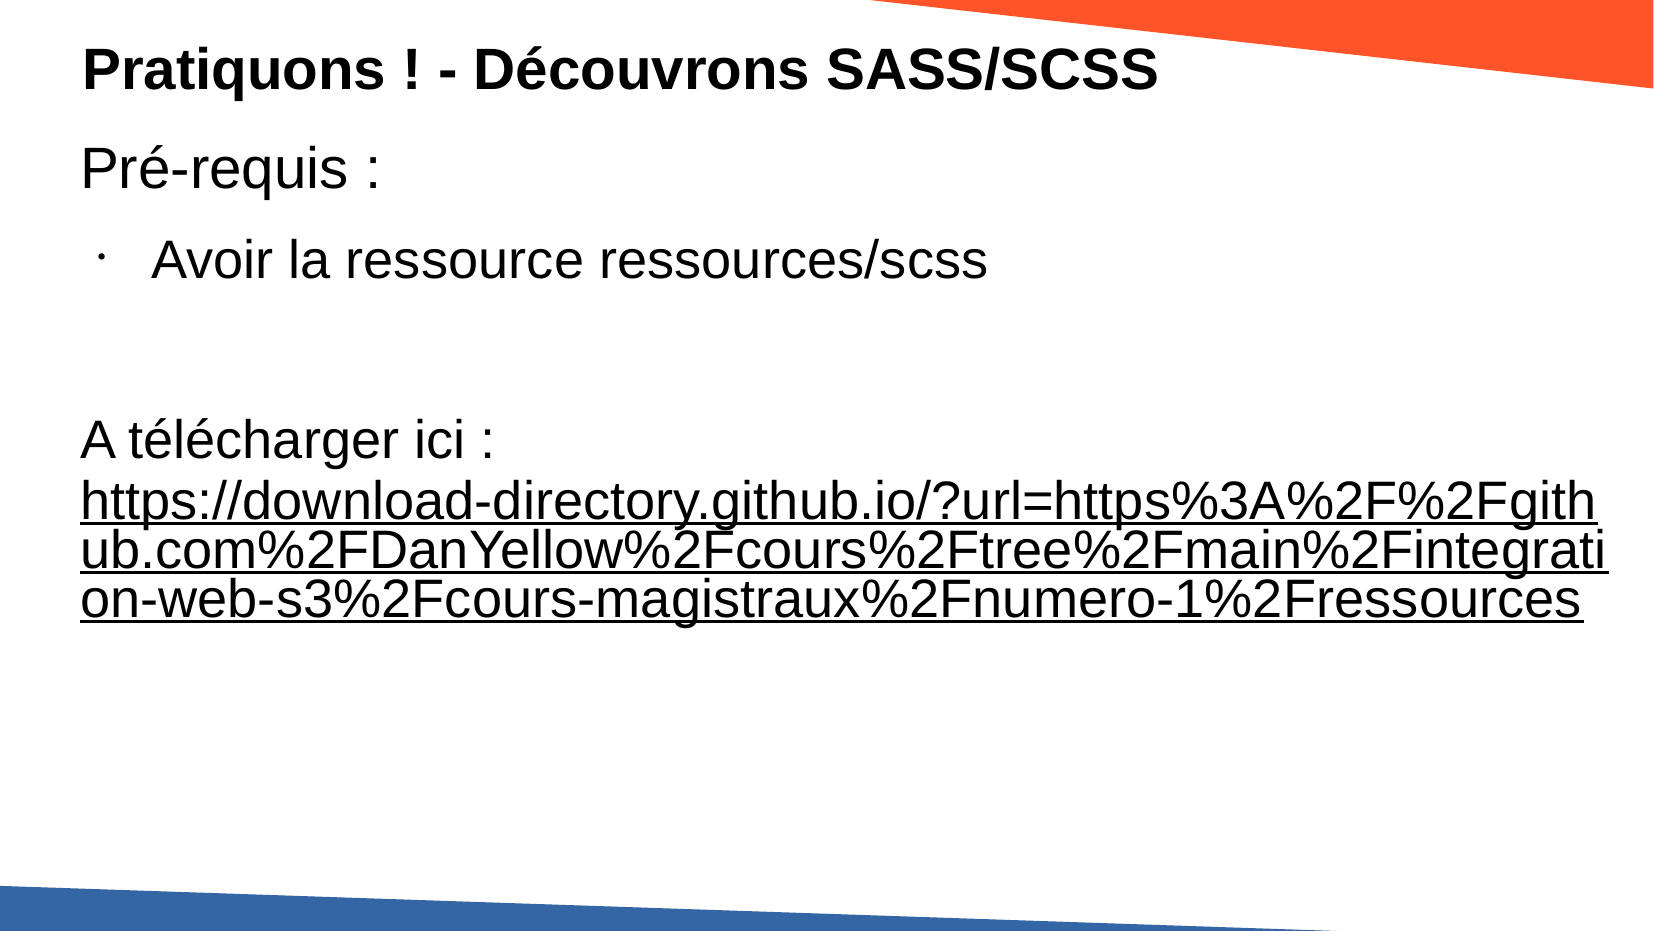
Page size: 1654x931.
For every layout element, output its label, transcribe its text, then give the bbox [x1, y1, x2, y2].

list Pré-requis : Avoir la ressource ressources/scss A télécharger ici : https://download-directory.github.io/?url=https%3A%2F%2Fgithub.com%2FDanYellow%2Fcours%2Ftree%2Fmain%2Fintegration-web-s3%2Fcours-magistraux%2Fnumero-1%2Fressources [80, 135, 1620, 721]
text_box [0, 885, 1337, 931]
text_box [869, 0, 1654, 89]
title Pratiquons ! - Découvrons SASS/SCSS [82, 37, 1571, 114]
